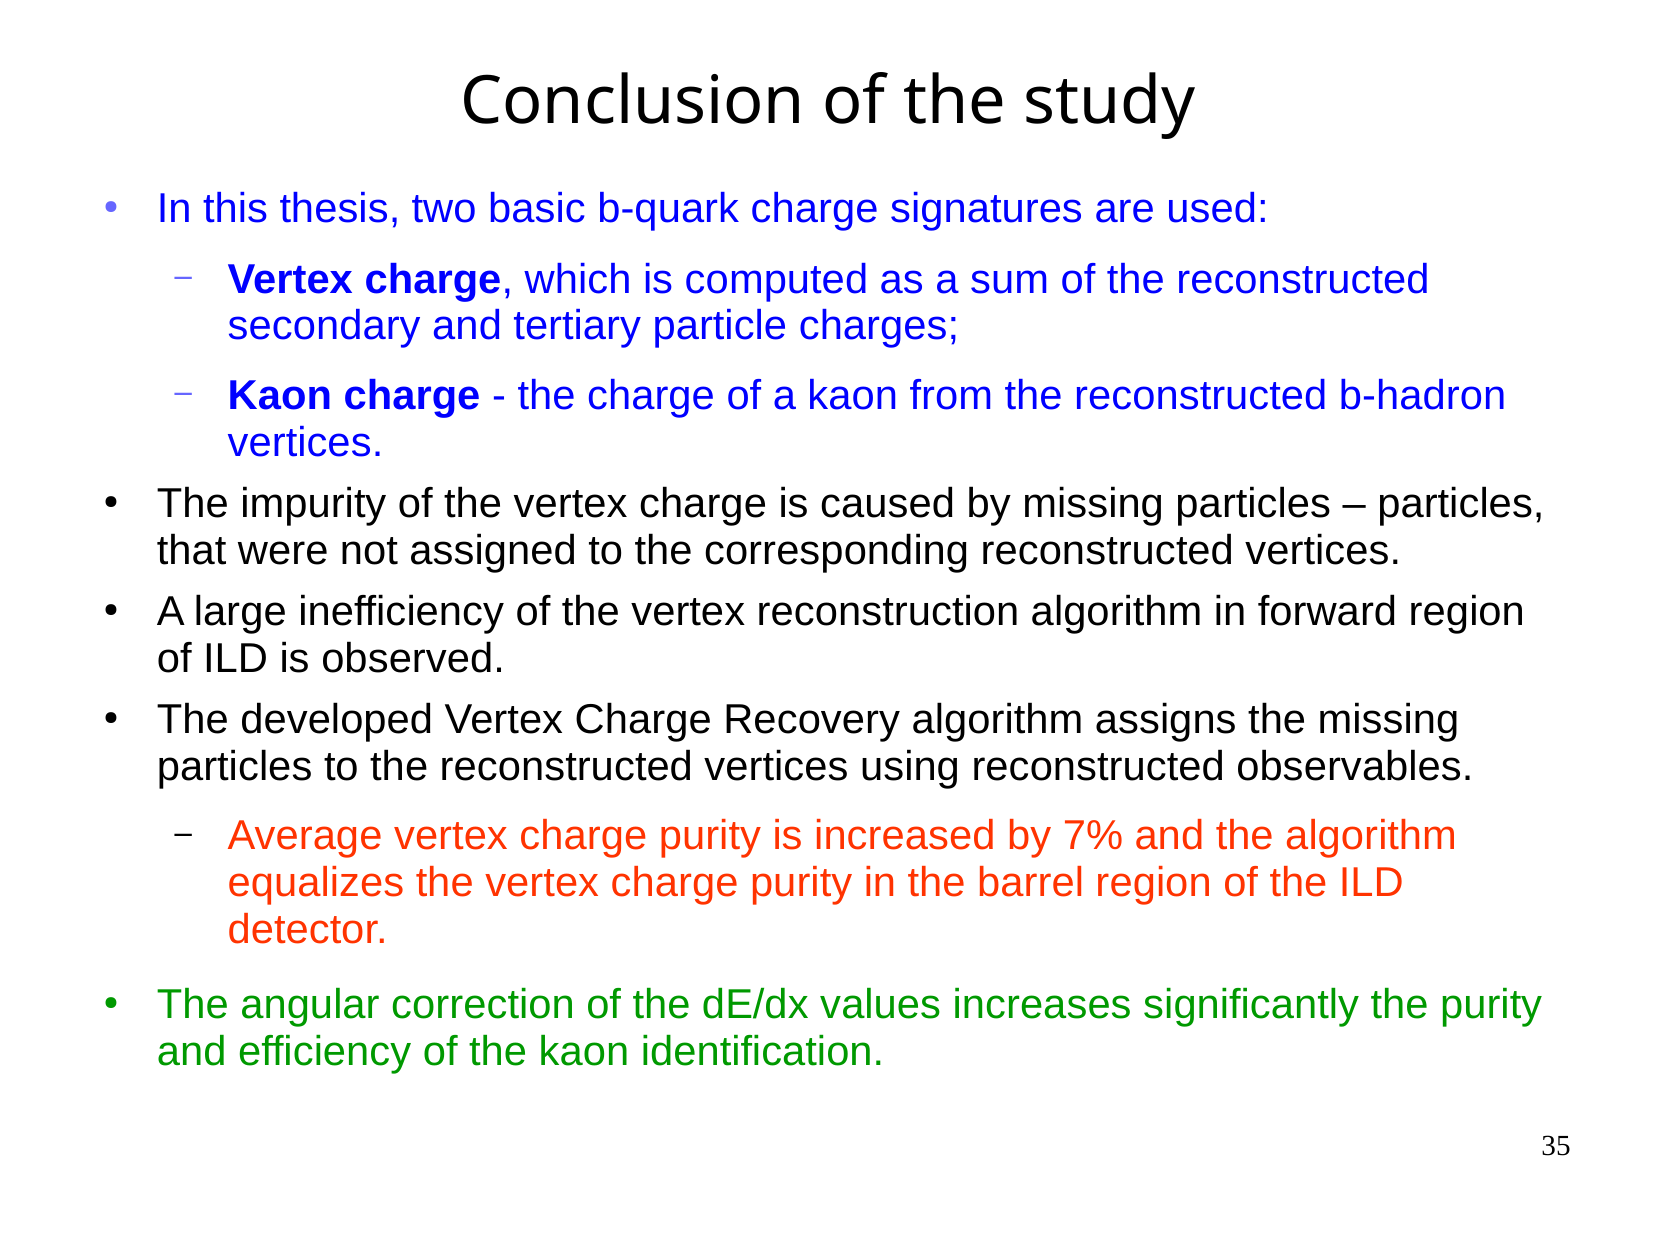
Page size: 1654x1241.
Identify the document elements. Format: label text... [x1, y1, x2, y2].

title Conclusion of the study [85, 40, 1571, 156]
list In this thesis, two basic b-quark charge signatures are used: Vertex charge, which is computed as a sum of the reconstructed secondary and tertiary particle charges; Kaon charge - the charge of a kaon from the reconstructed b-hadron vertices. The impurity of the vertex charge is caused by missing particles – particles, that were not assigned to the corresponding reconstructed vertices. A large inefficiency of the vertex reconstruction algorithm in forward region of ILD is observed. The developed Vertex Charge Recovery algorithm assigns the missing particles to the reconstructed vertices using reconstructed observables. Average vertex charge purity is increased by 7% and the algorithm equalizes the vertex charge purity in the barrel region of the ILD detector. The angular correction of the dE/dx values increases significantly the purity and efficiency of the kaon identification. [85, 185, 1571, 1188]
